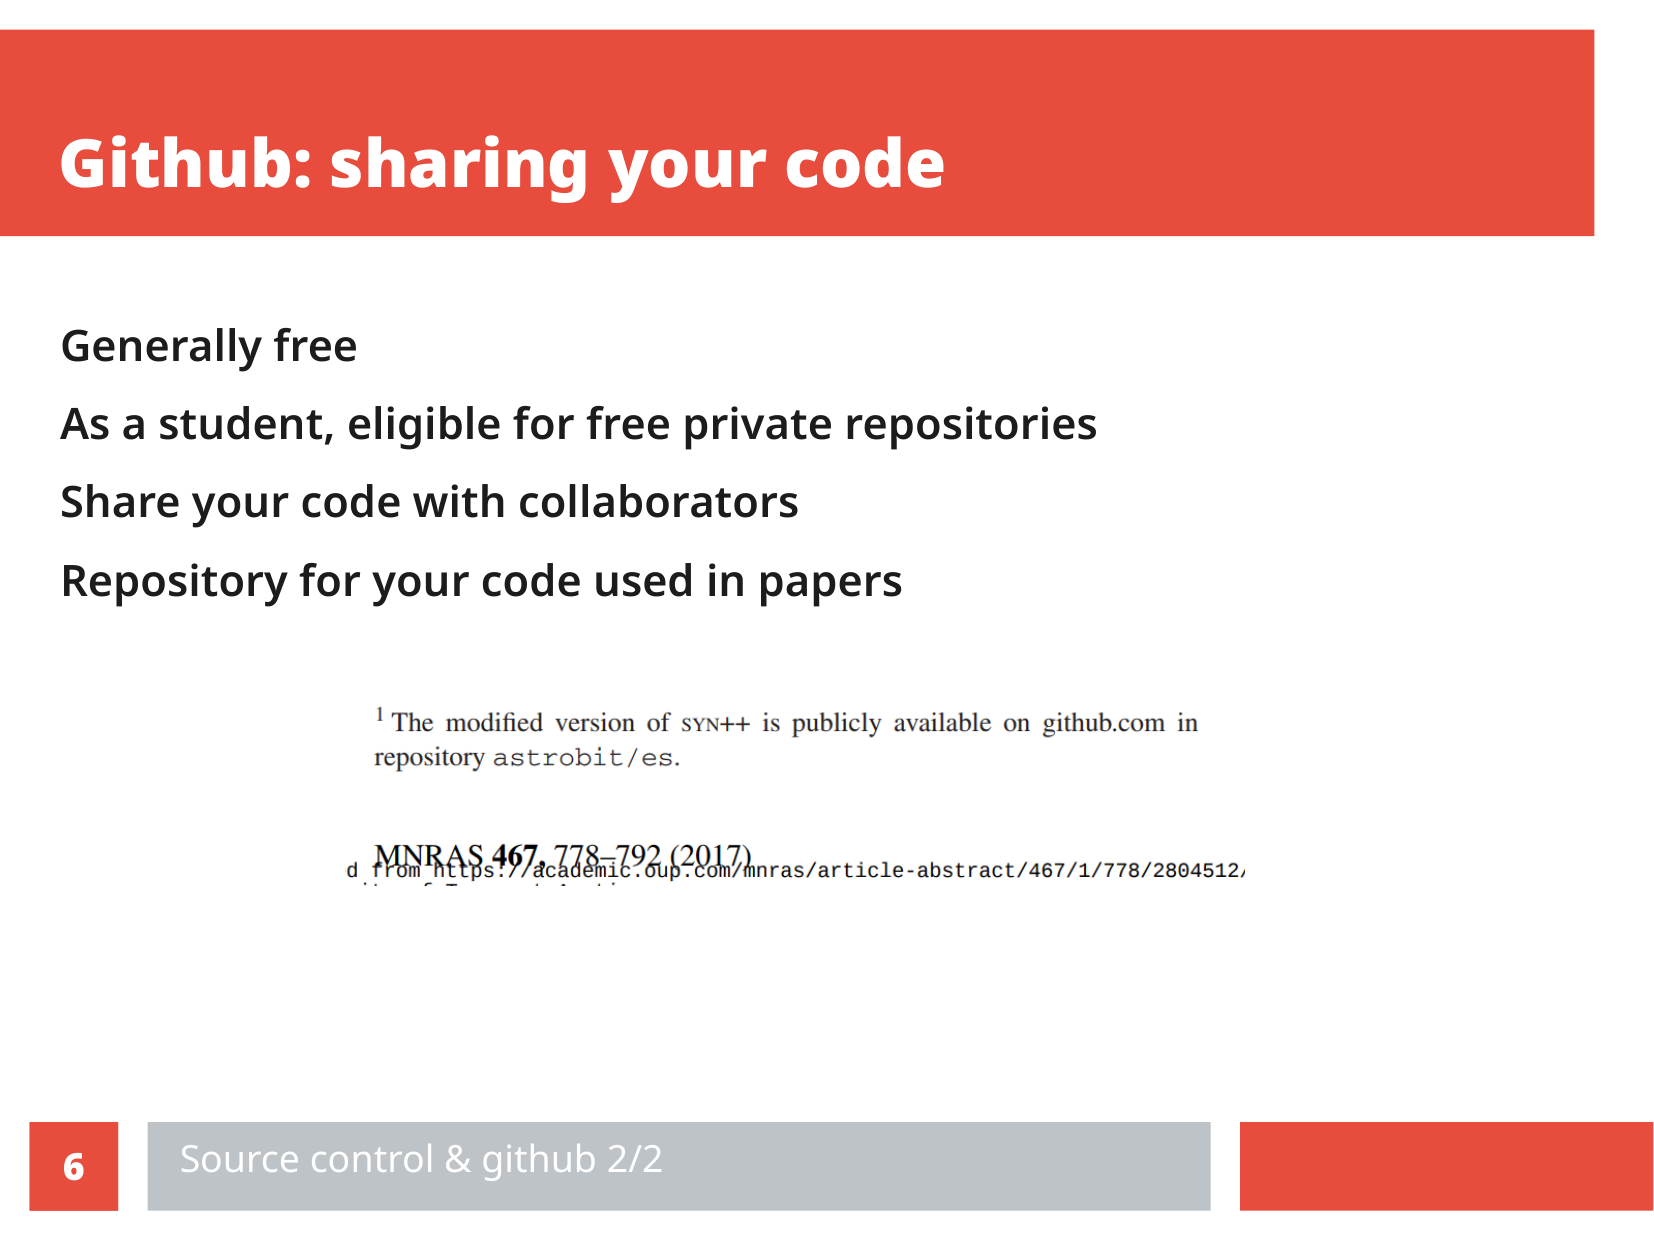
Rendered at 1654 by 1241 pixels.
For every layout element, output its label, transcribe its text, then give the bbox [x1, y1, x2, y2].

list Generally free As a student, eligible for free private repositories Share your code with collaborators Repository for your code used in papers [60, 315, 1566, 613]
text_box Source control & github 2/2 [165, 1125, 736, 1184]
picture [345, 660, 1246, 886]
title Github: sharing your code [59, 59, 1595, 207]
